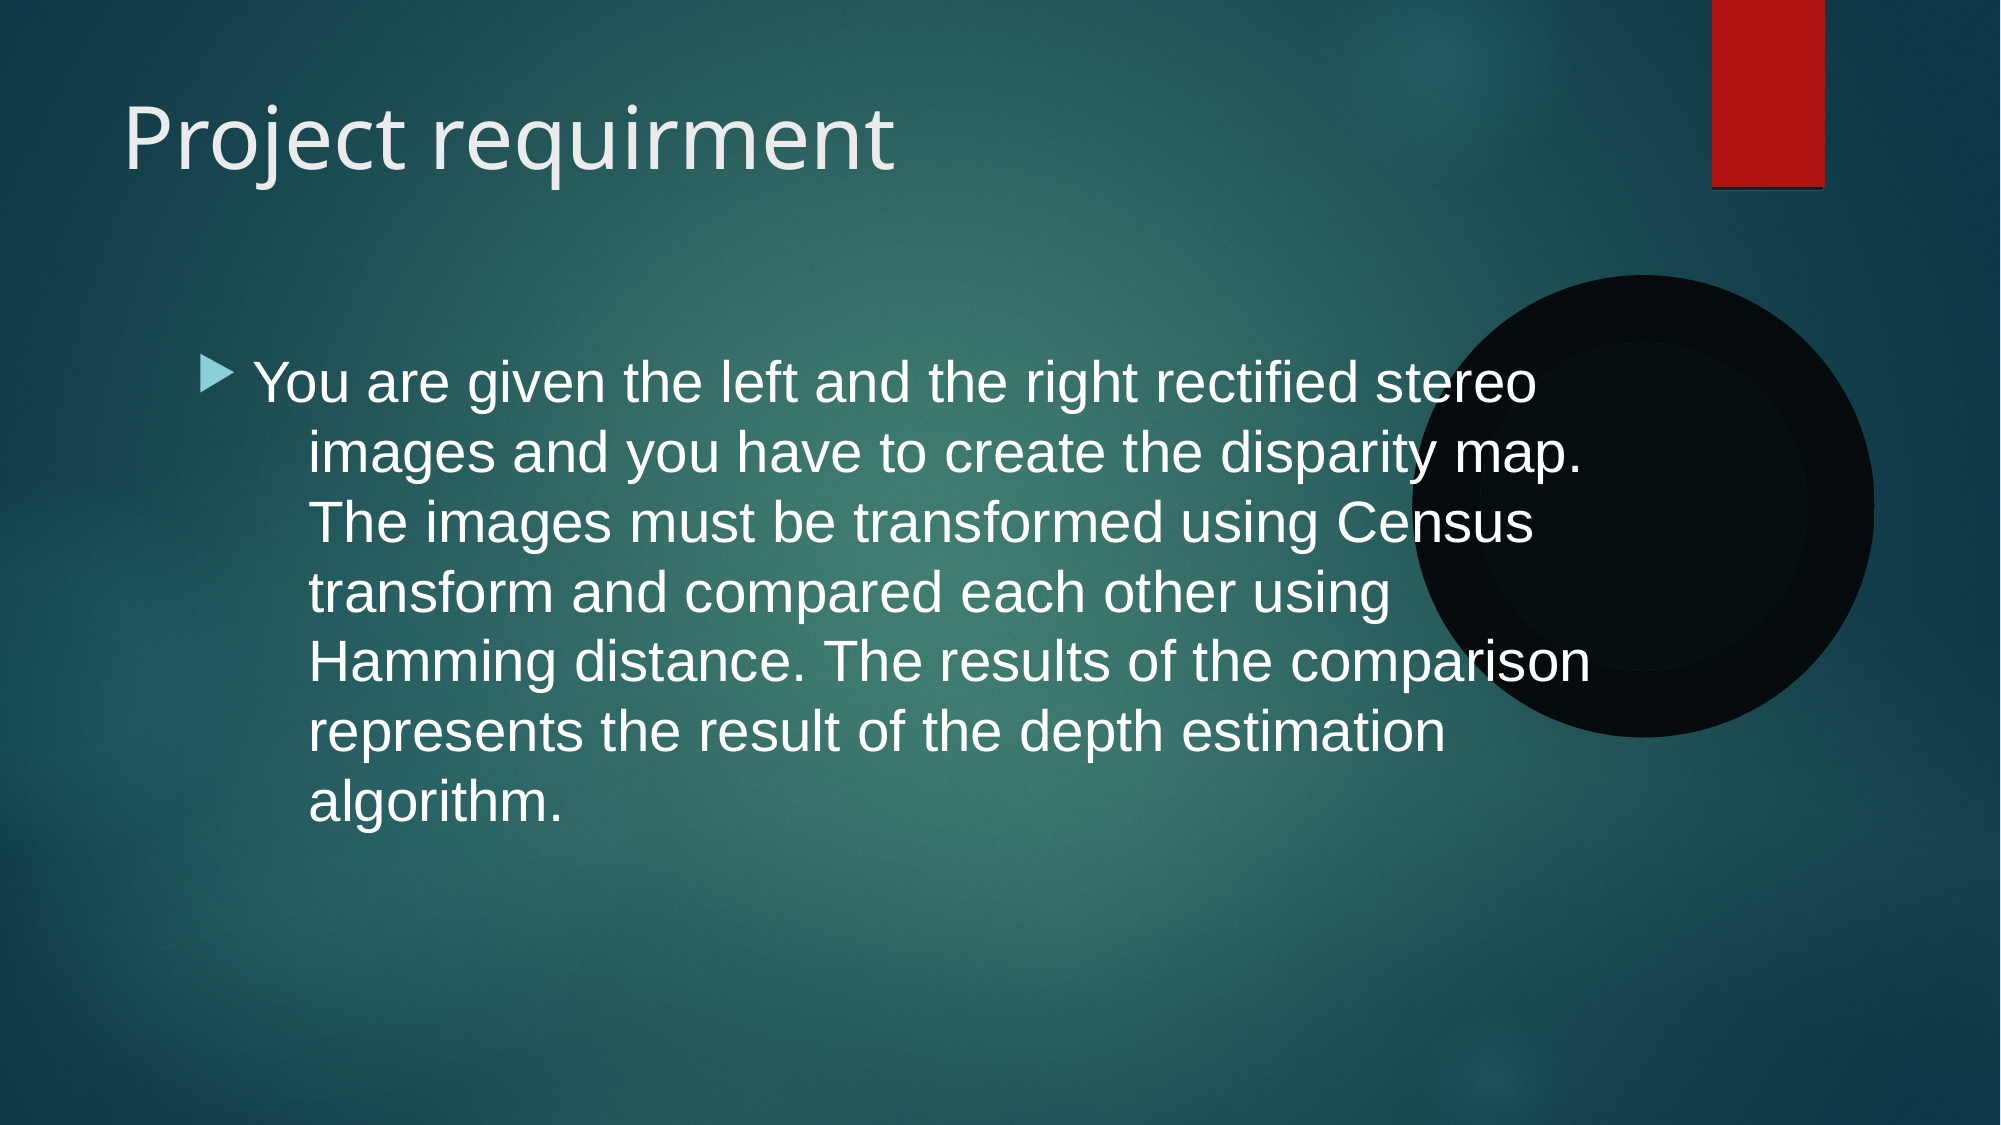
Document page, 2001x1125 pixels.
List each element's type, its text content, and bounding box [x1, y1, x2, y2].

title Project requirment [106, 74, 1649, 305]
list You are given the left and the right rectified stereo images and you have to create the disparity map. The images must be transformed using Census transform and compared each other using Hamming distance. The results of the comparison represents the result of the depth estimation algorithm. [181, 336, 1649, 1026]
